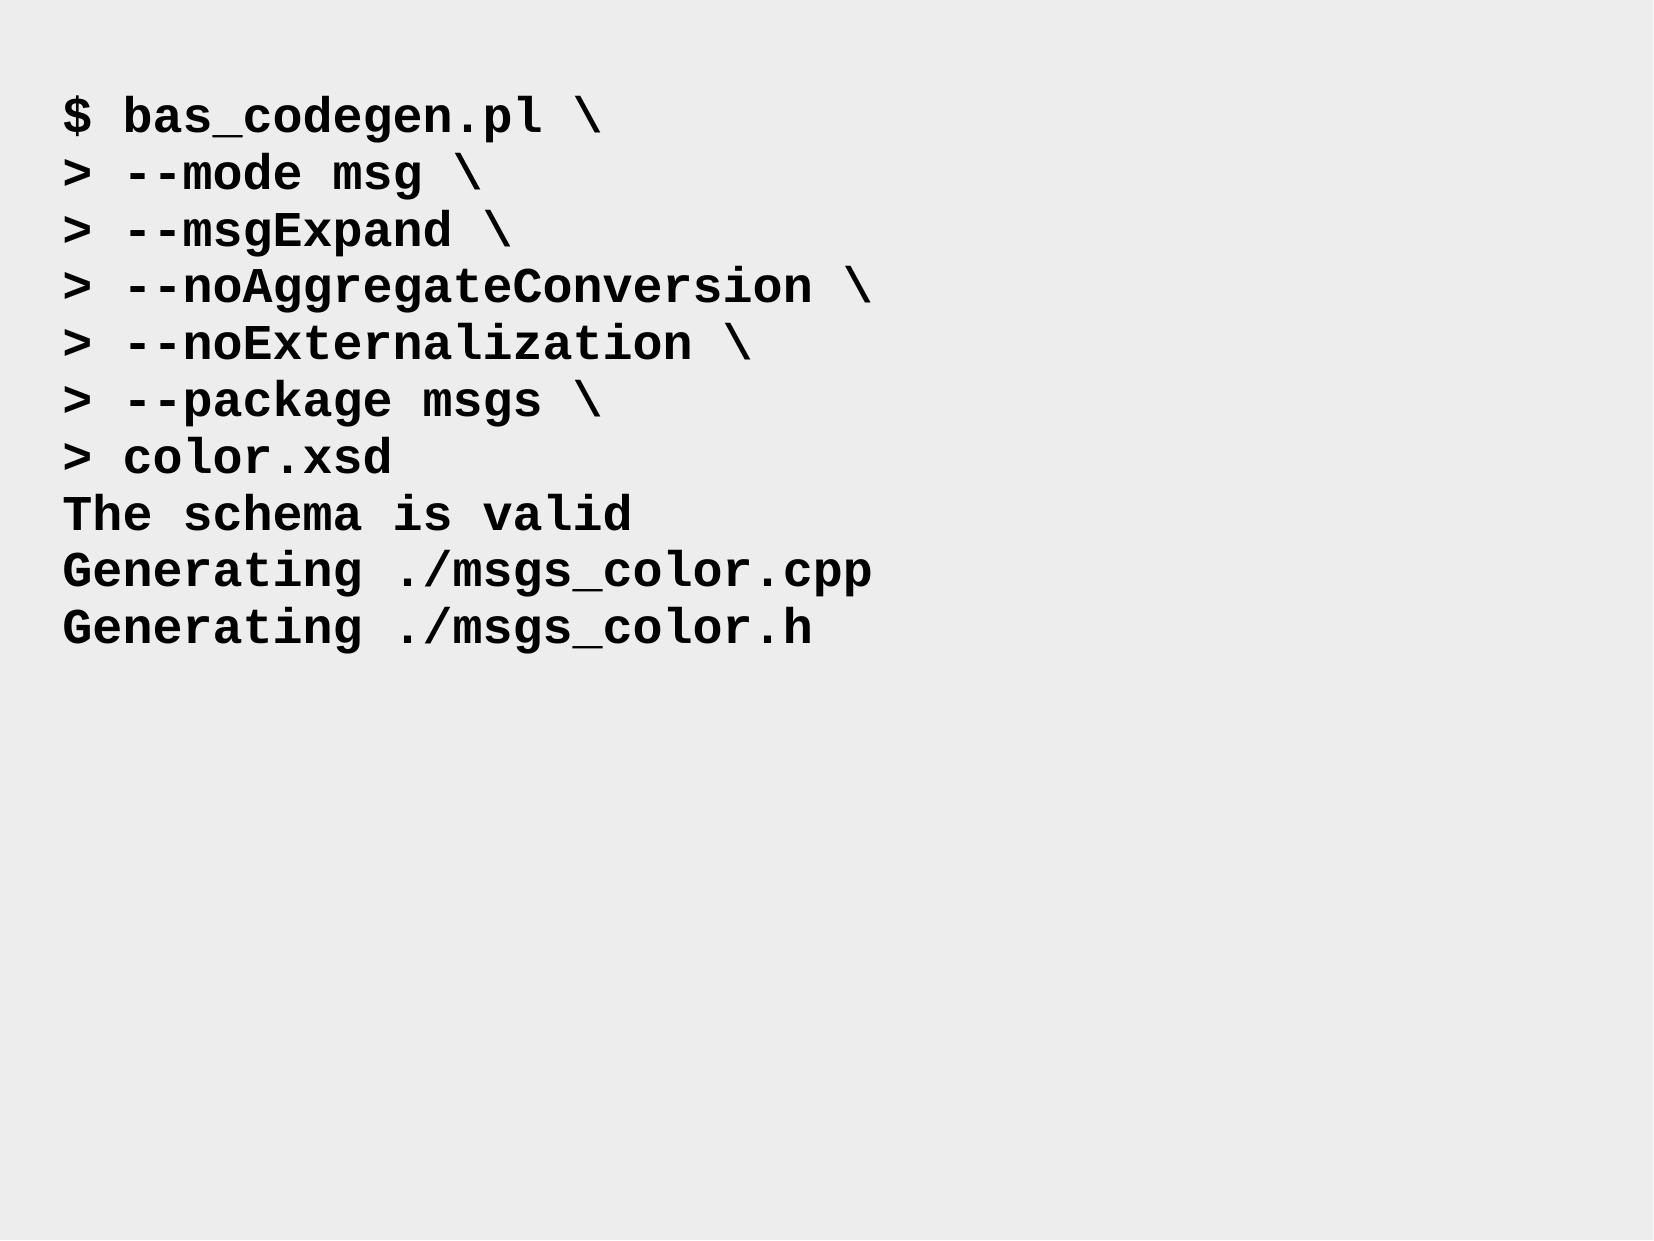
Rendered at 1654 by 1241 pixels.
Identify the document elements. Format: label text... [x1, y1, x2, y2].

text_box $ bas_codegen.pl \ > --mode msg \ > --msgExpand \ > --noAggregateConversion \ > --noExternalization \ > --package msgs \ > color.xsd The schema is valid Generating ./msgs_color.cpp Generating ./msgs_color.h [47, 83, 1653, 666]
